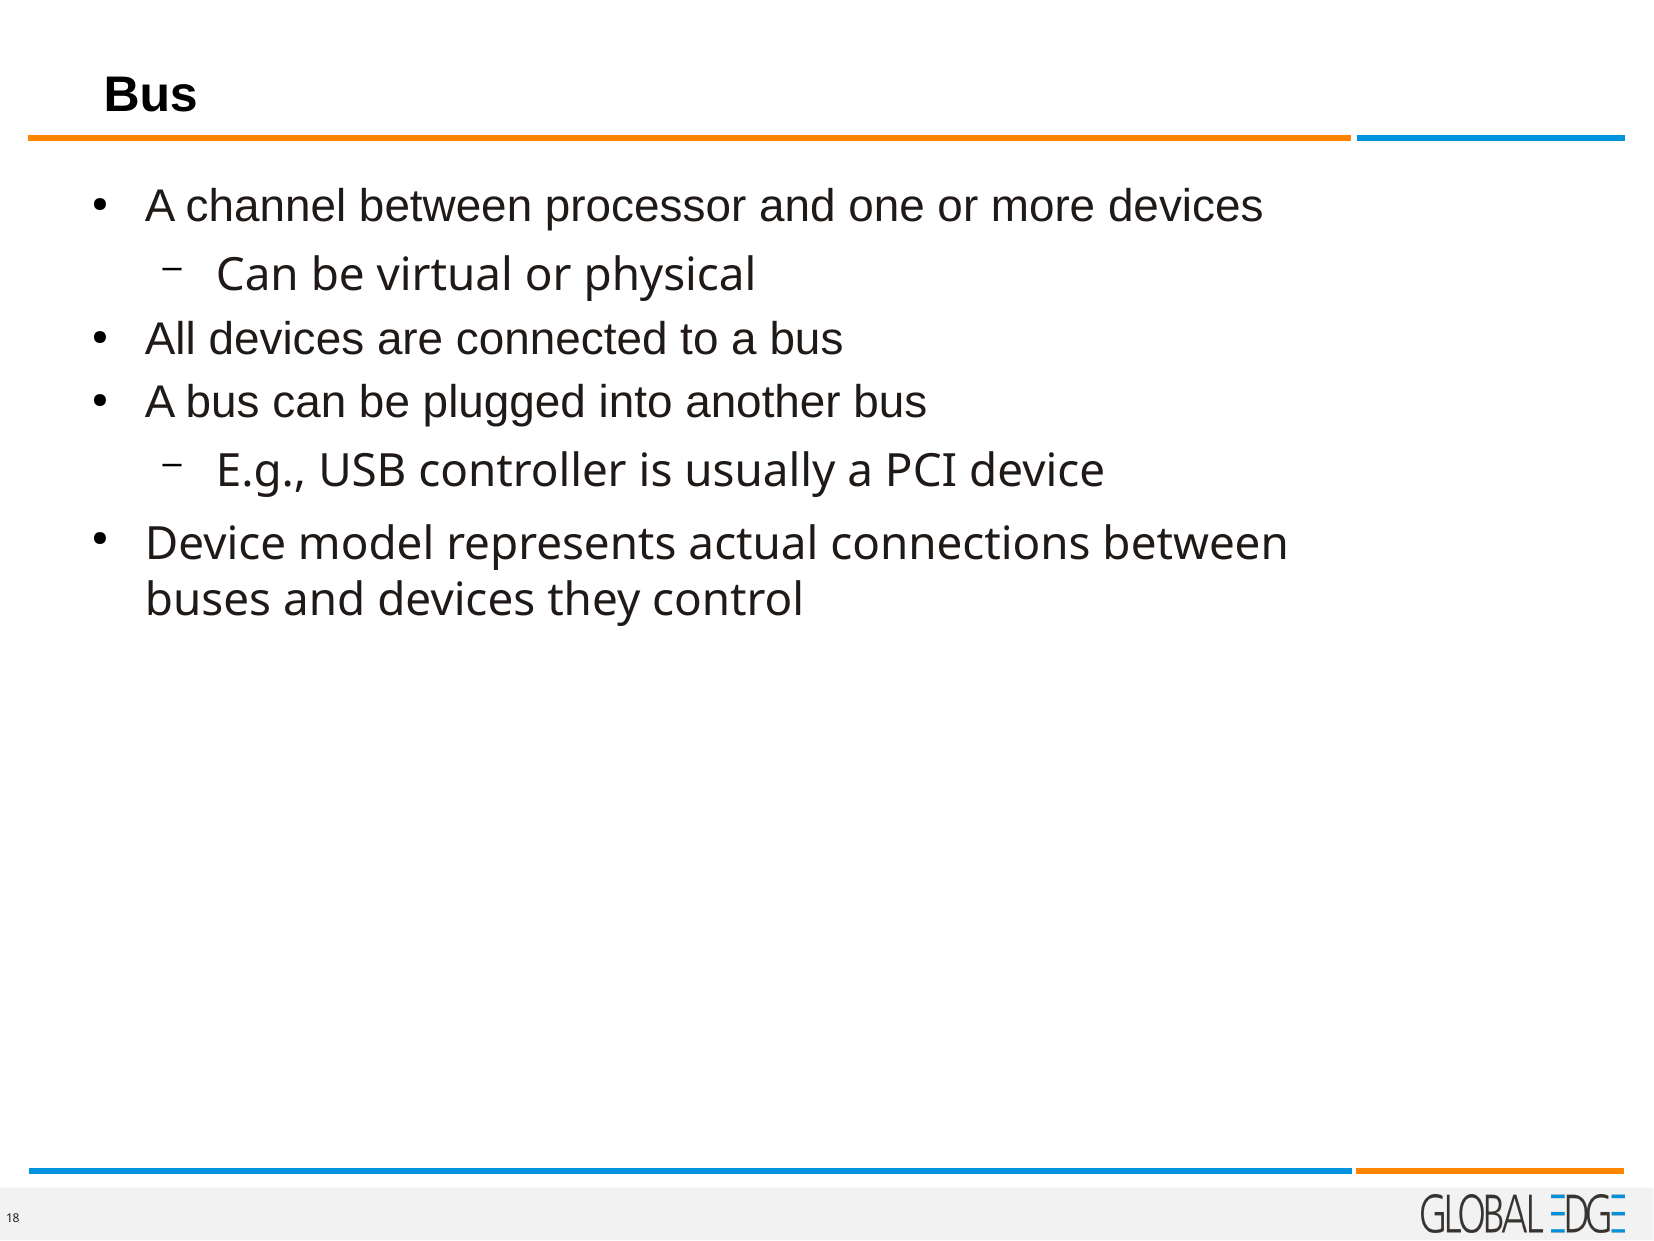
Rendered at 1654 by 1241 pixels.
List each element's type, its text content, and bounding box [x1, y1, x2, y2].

picture [1421, 1194, 1625, 1233]
list A channel between processor and one or more devices Can be virtual or physical All devices are connected to a bus A bus can be plugged into another bus E.g., USB controller is usually a PCI device Device model represents actual connections between buses and devices they control [59, 177, 1310, 965]
text_box Bus [88, 58, 1040, 130]
